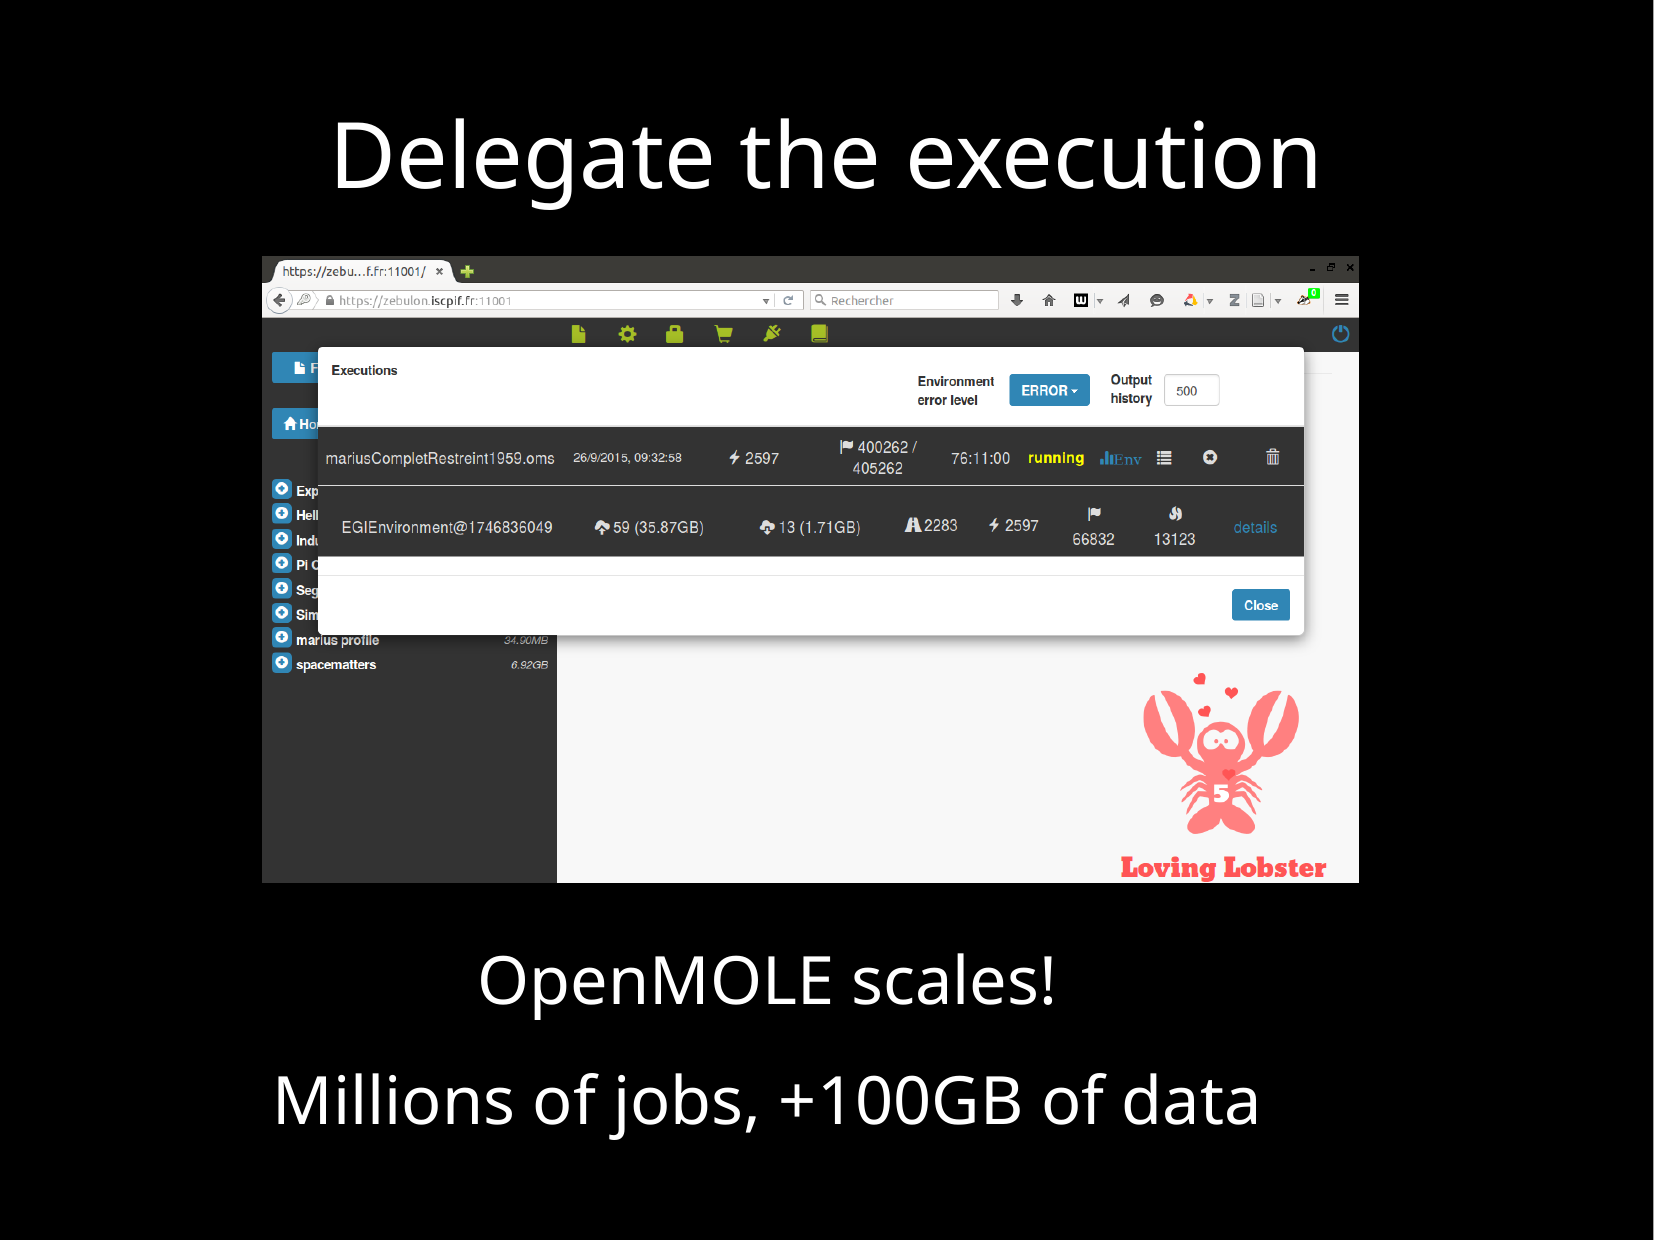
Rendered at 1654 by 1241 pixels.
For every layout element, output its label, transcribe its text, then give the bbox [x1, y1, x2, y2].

title Delegate the execution [82, 49, 1571, 257]
picture [262, 256, 1359, 884]
list OpenMOLE scales! Millions of jobs, +100GB of data [23, 933, 1512, 1205]
